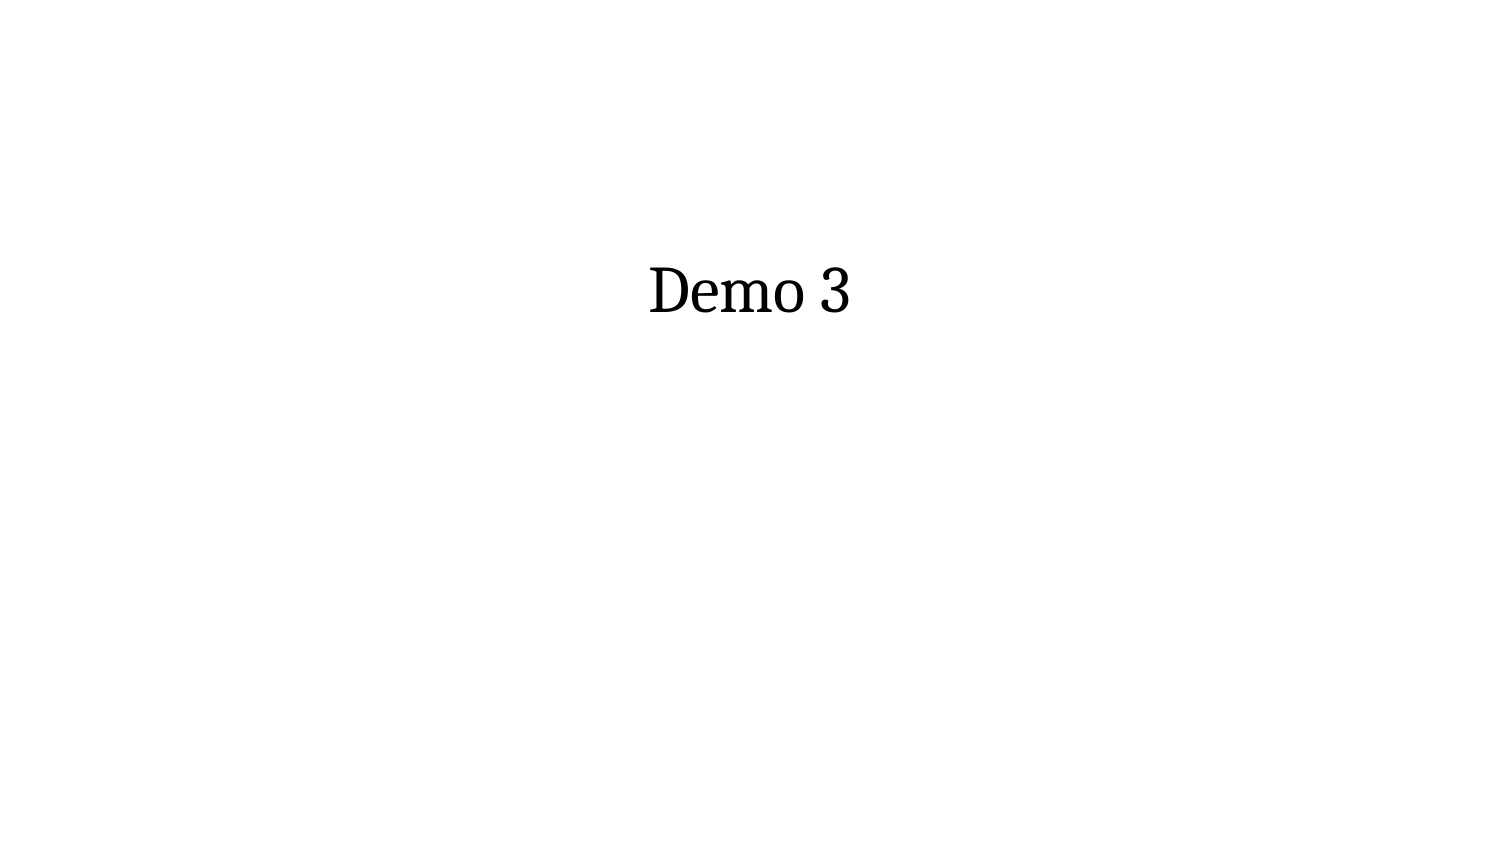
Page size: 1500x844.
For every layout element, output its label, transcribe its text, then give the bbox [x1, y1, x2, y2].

subtitle Demo 3 [51, 72, 1449, 509]
